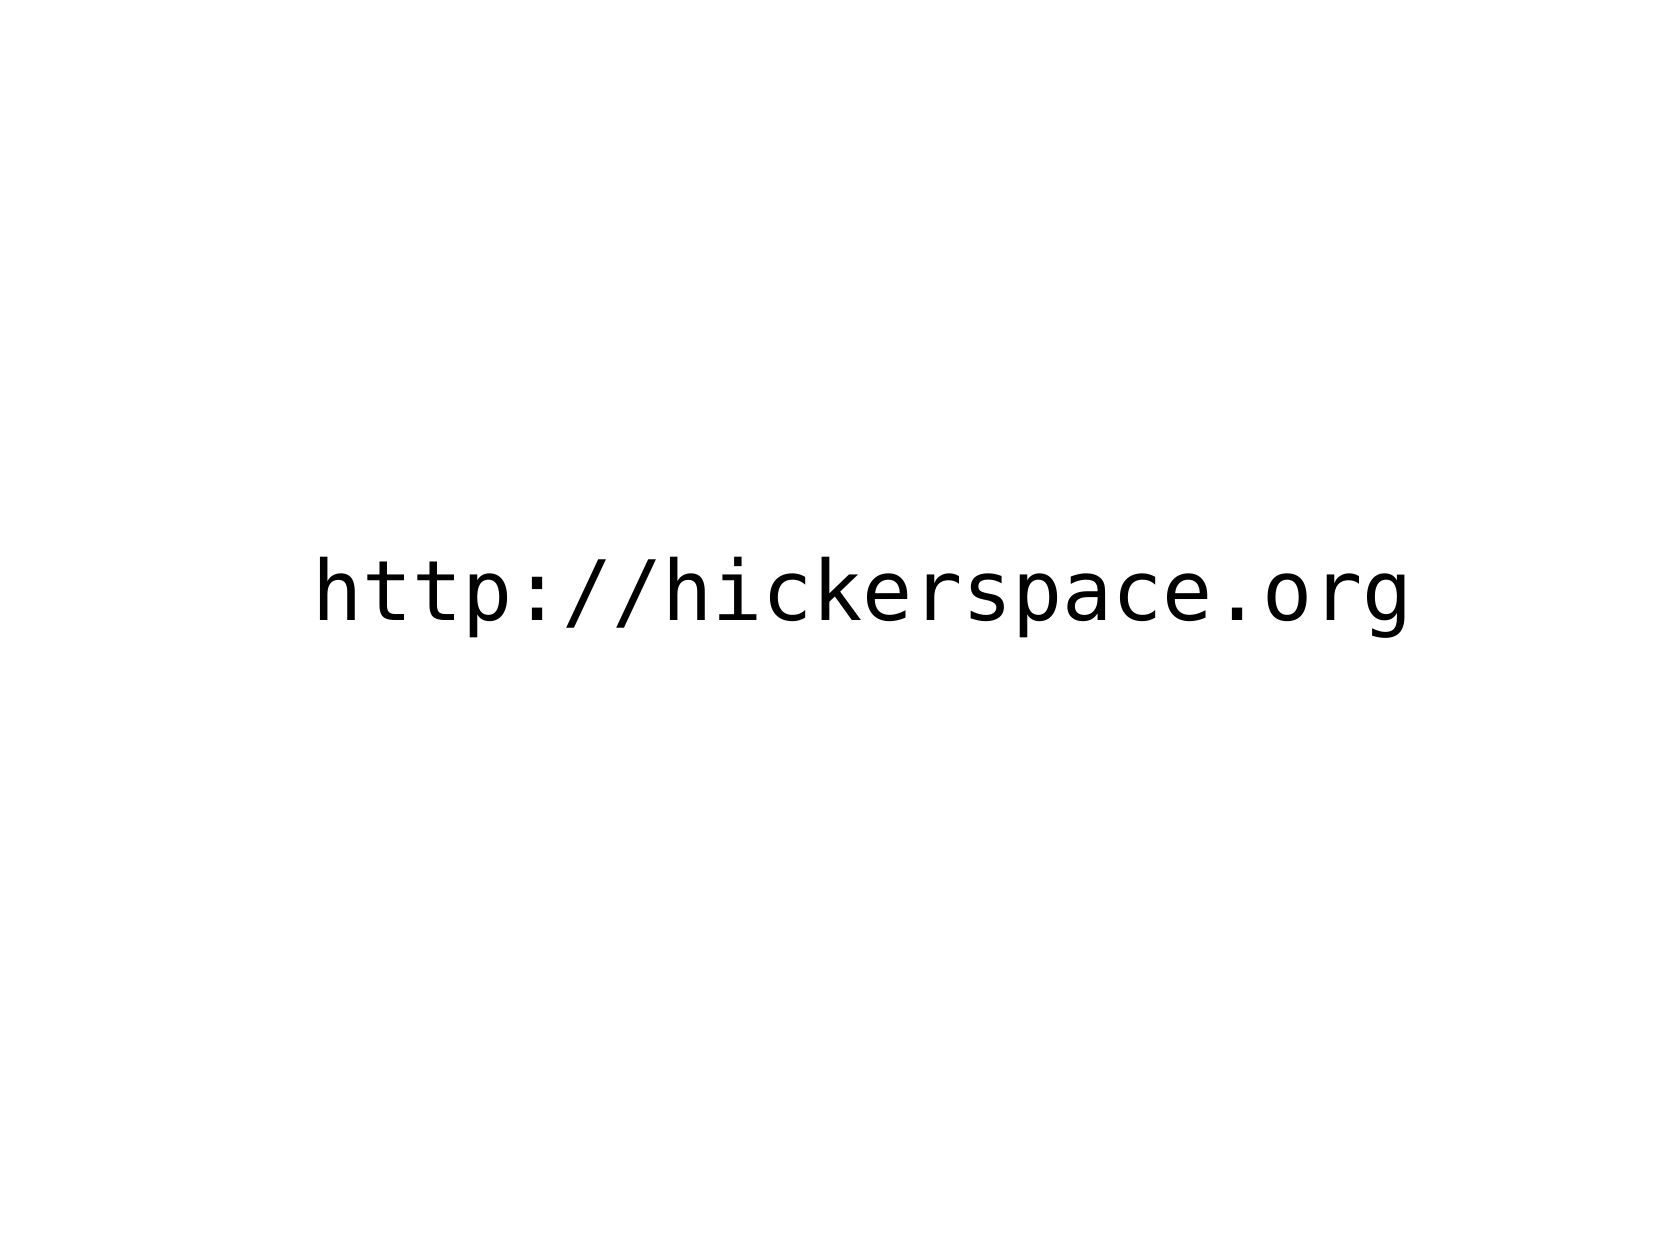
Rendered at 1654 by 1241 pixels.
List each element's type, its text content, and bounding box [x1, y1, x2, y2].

list http://hickerspace.org [82, 290, 1571, 1156]
